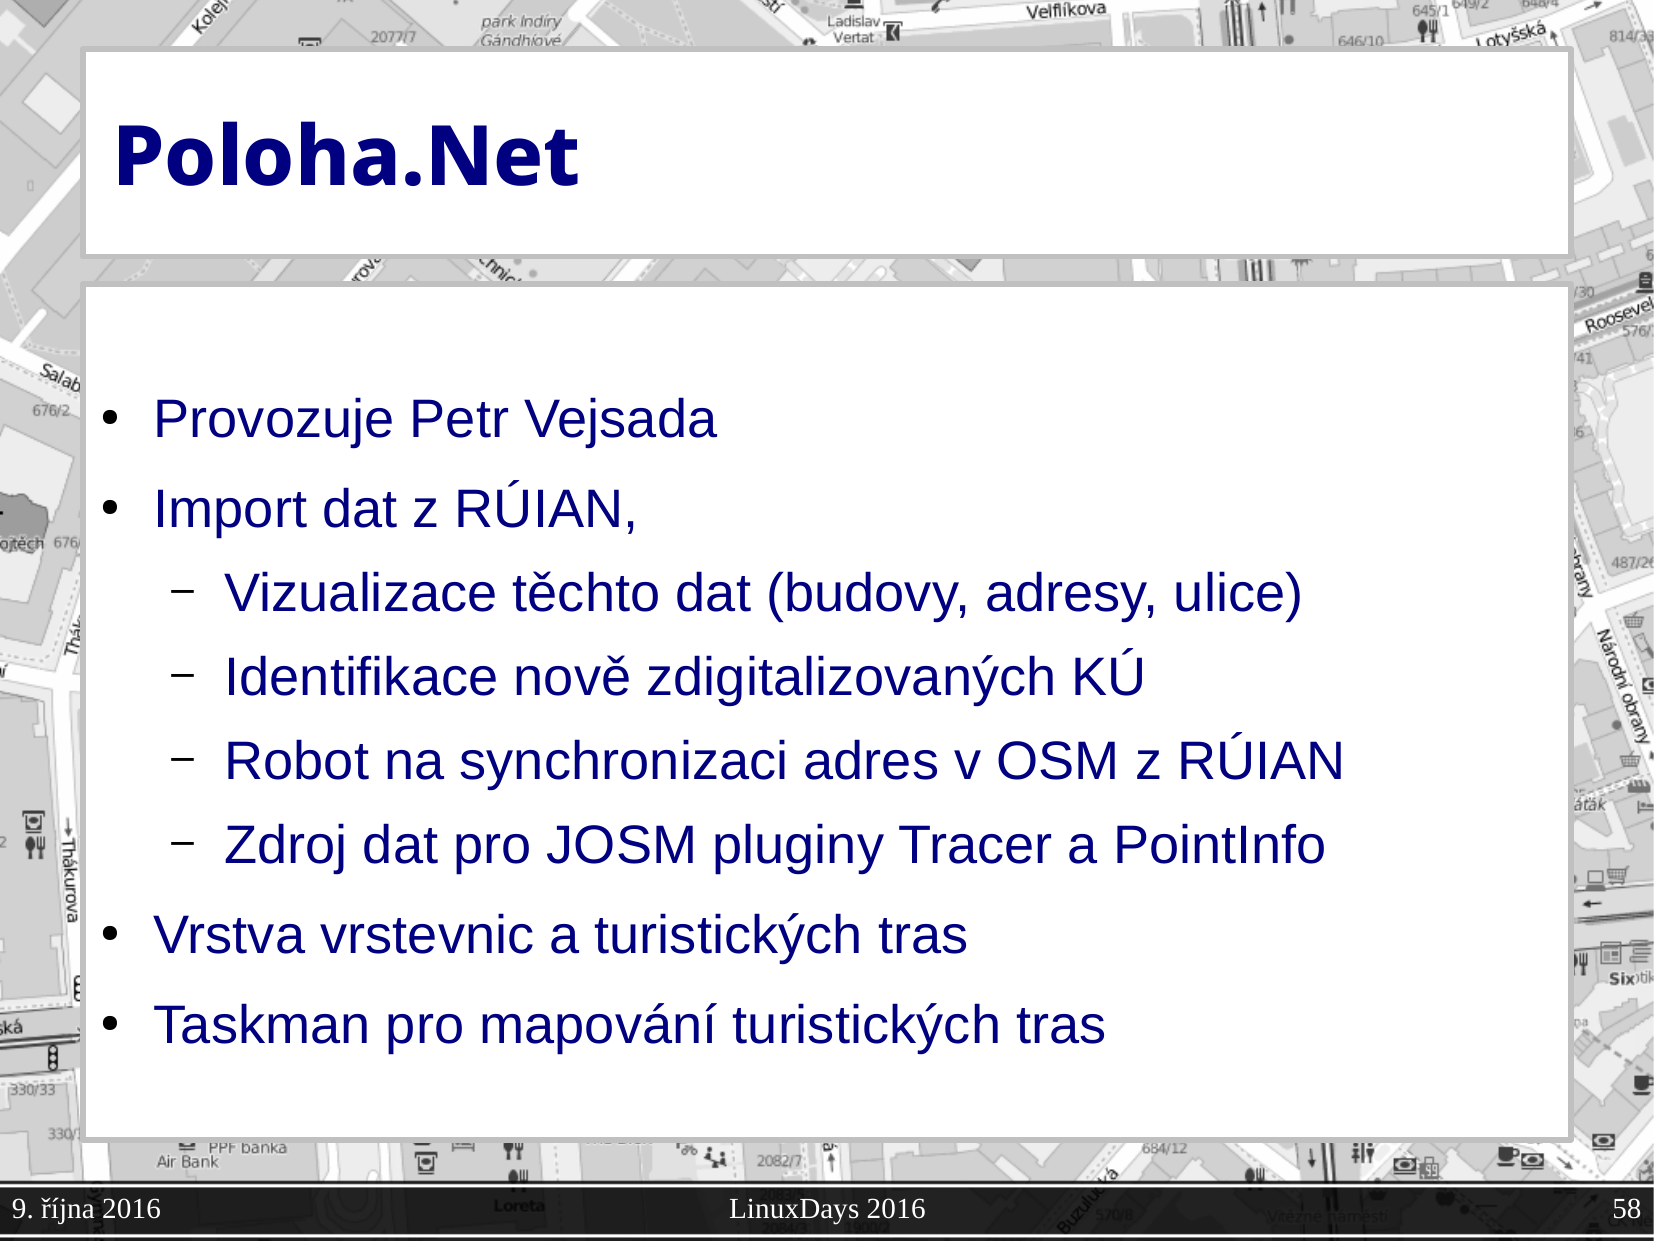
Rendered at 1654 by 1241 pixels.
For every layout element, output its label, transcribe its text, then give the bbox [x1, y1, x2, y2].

list Provozuje Petr Vejsada Import dat z RÚIAN, Vizualizace těchto dat (budovy, adresy, ulice) Identifikace nově zdigitalizovaných KÚ Robot na synchronizaci adres v OSM z RÚIAN Zdroj dat pro JOSM pluginy Tracer a PointInfo Vrstva vrstevnic a turistických tras Taskman pro mapování turistických tras [82, 284, 1571, 1140]
picture [0, 0, 1654, 1241]
title Poloha.Net [82, 49, 1571, 257]
